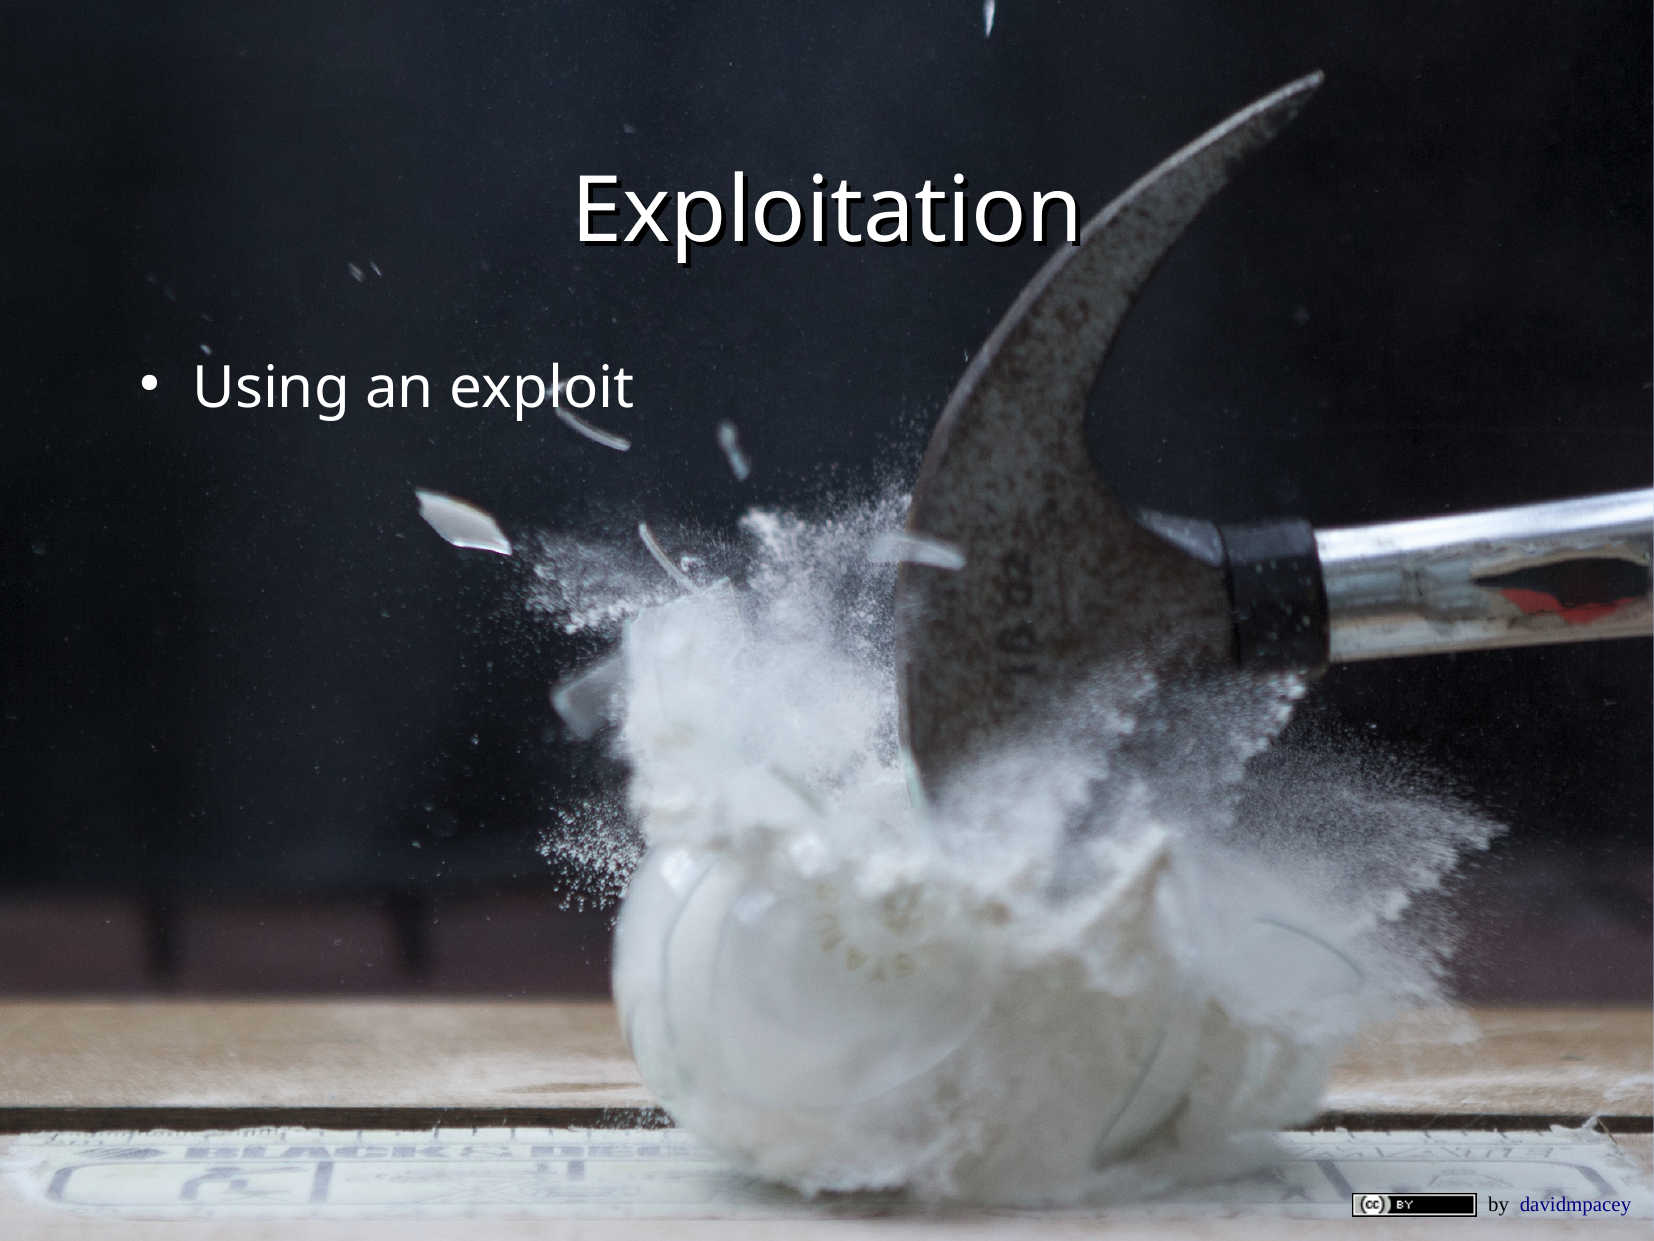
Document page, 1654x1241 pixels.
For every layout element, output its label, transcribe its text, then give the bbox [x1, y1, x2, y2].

title Exploitation [121, 102, 1534, 310]
text_box by davidmpacey [1488, 1193, 1635, 1217]
list Using an exploit [121, 344, 1534, 1127]
picture [0, 0, 1654, 1241]
